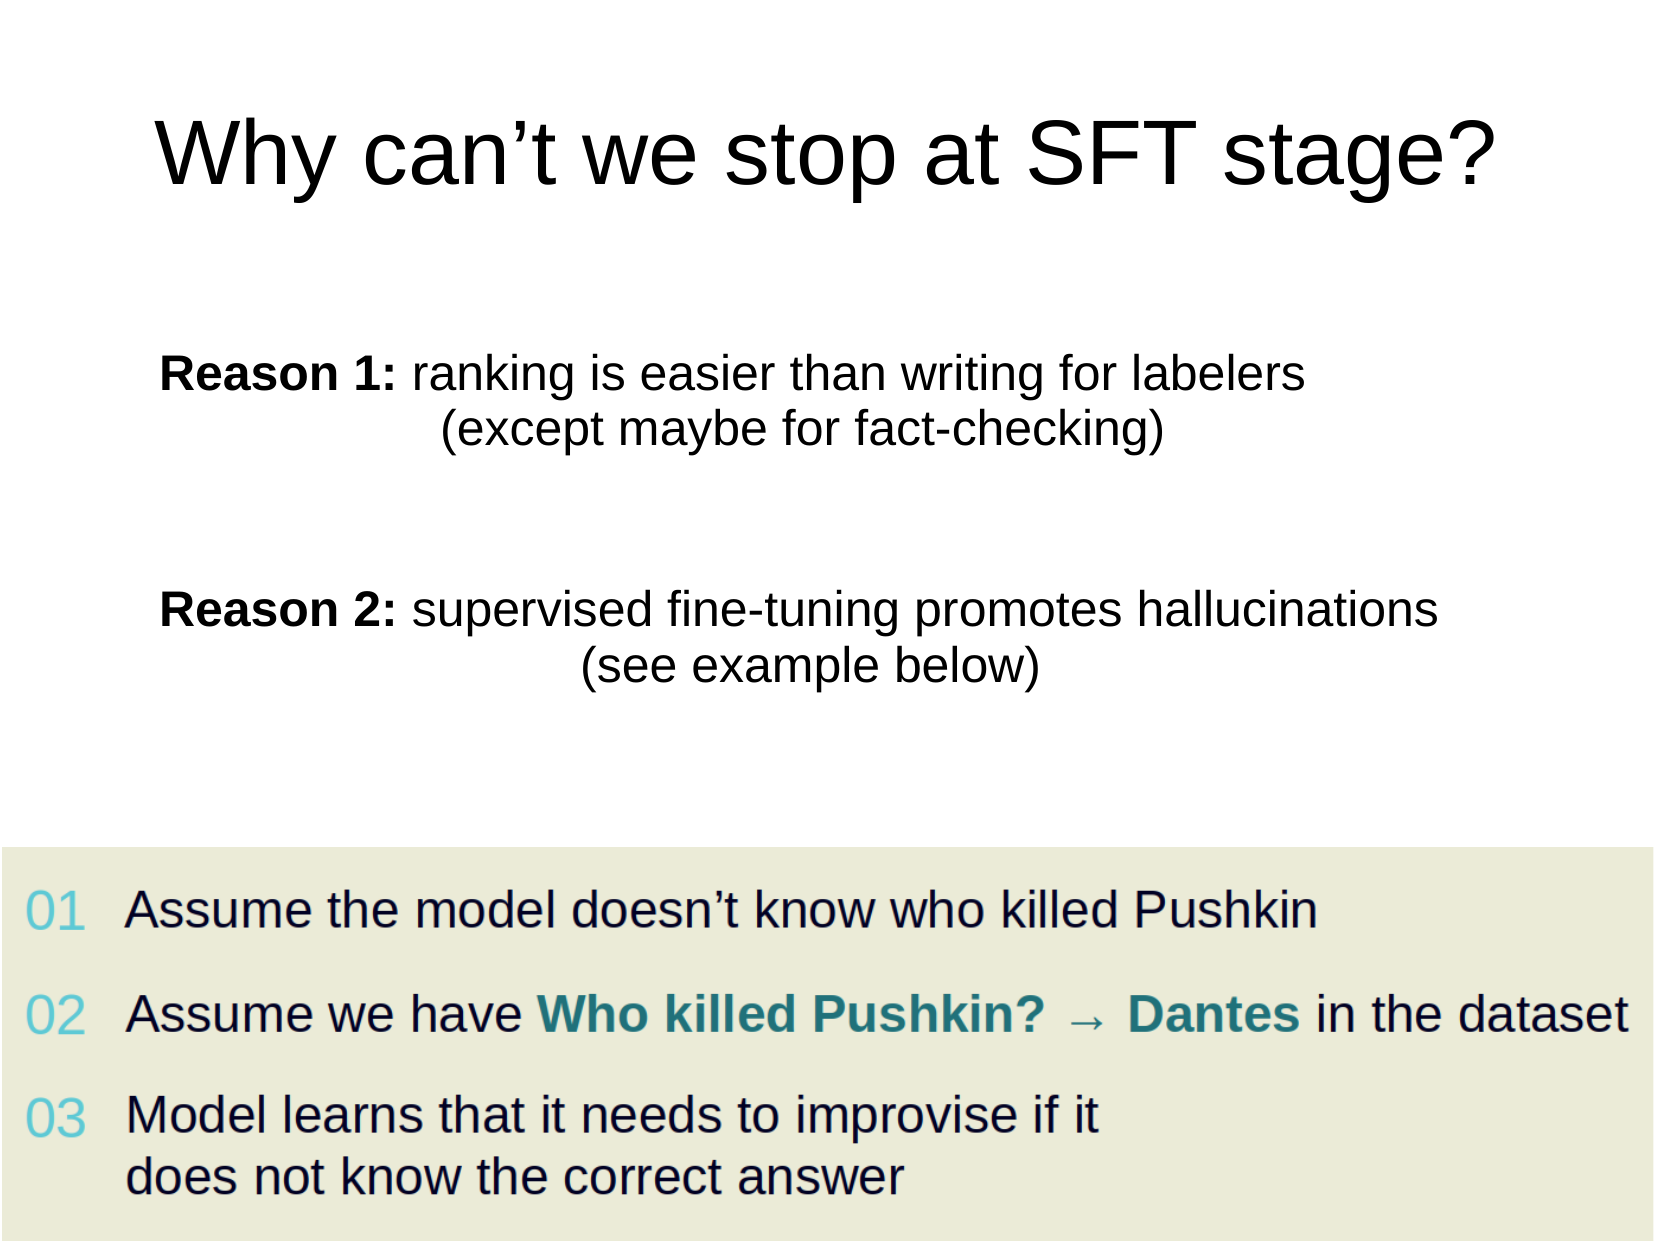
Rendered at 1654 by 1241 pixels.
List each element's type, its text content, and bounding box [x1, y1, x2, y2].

picture [2, 847, 1654, 1241]
text_box Reason 2: supervised fine-tuning promotes hallucinations (see example below) [144, 573, 1476, 756]
text_box Reason 1: ranking is easier than writing for labelers (except maybe for fact-checking) [144, 337, 1350, 464]
title Why can’t we stop at SFT stage? [82, 49, 1571, 257]
